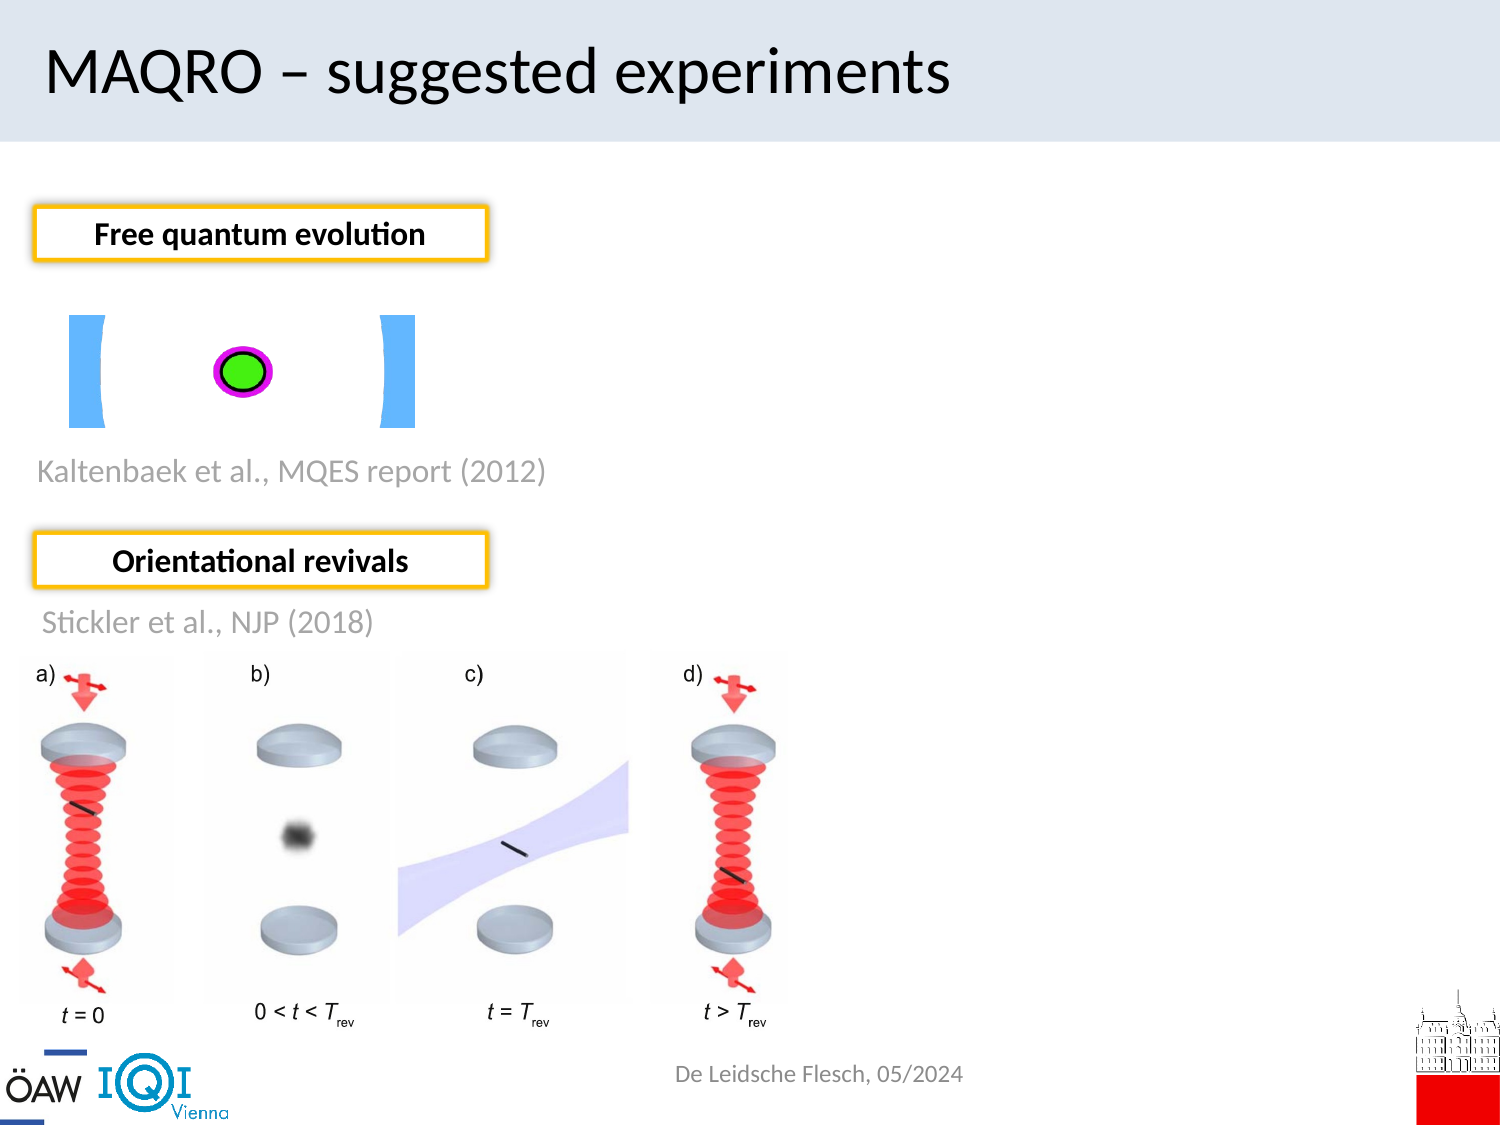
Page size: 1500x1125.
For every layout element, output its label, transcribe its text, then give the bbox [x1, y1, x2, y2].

picture [69, 315, 415, 428]
text_box Orientational revivals [37, 536, 485, 585]
picture [0, 1049, 87, 1125]
title MAQRO – suggested experiments [29, 7, 1317, 126]
picture [94, 1049, 234, 1124]
text_box Stickler et al., NJP (2018) [27, 593, 390, 648]
picture [19, 641, 788, 1042]
text_box Free quantum evolution [37, 210, 485, 258]
picture [1416, 988, 1500, 1125]
text_box Kaltenbaek et al., MQES report (2012) [22, 442, 563, 497]
